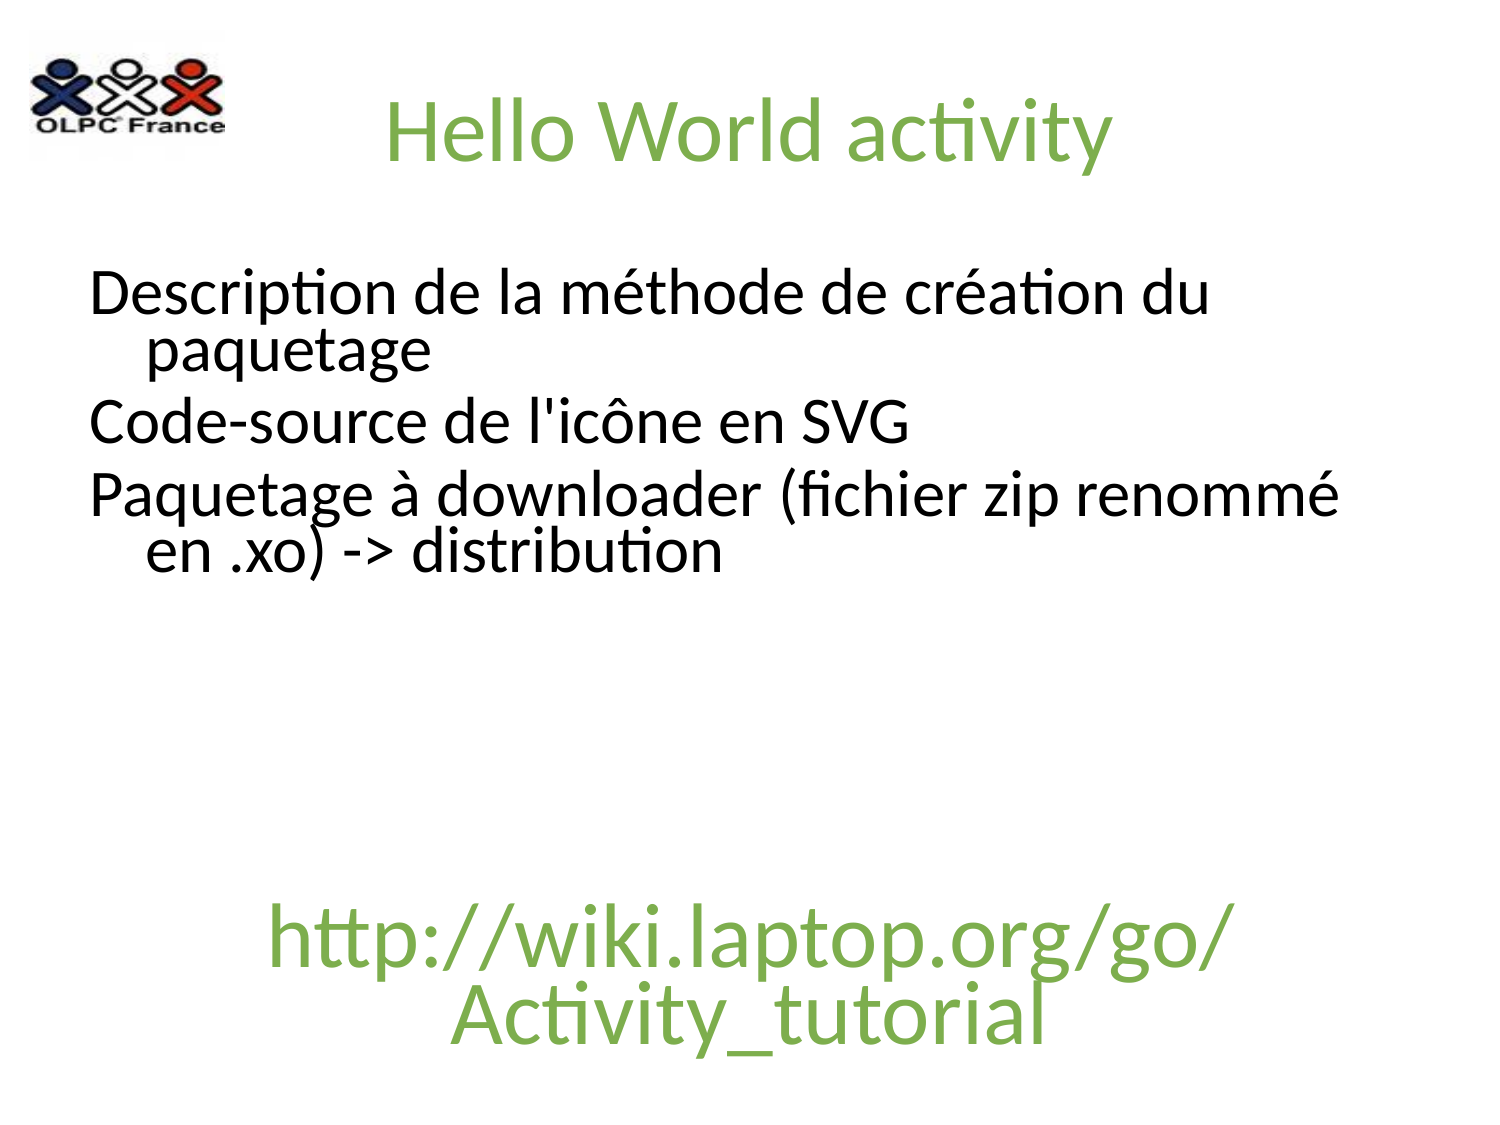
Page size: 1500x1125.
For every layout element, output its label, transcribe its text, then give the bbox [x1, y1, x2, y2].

picture [29, 30, 225, 161]
title http://wiki.laptop.org/go/Activity_tutorial [75, 872, 1425, 1094]
title Hello World activity [74, 38, 1425, 239]
list Description de la méthode de création du paquetage Code-source de l'icône en SVG Paquetage à downloader (fichier zip renommé en .xo) -> distribution [74, 262, 1425, 1006]
